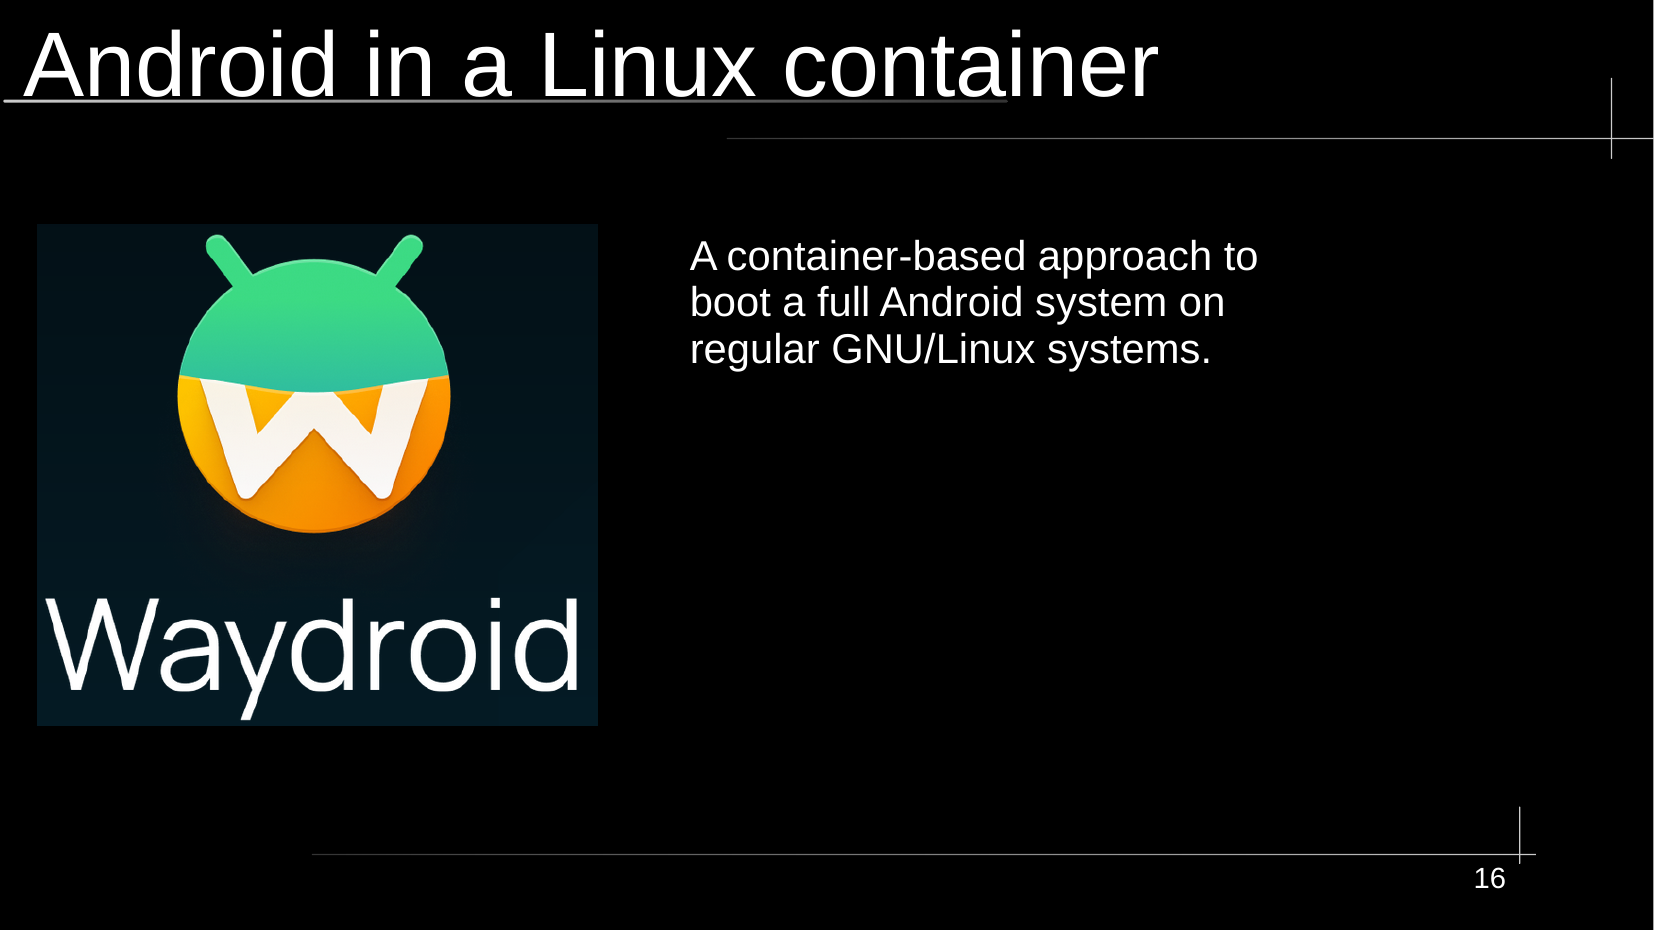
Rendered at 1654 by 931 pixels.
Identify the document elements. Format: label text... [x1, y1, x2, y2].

picture [37, 224, 598, 726]
title Android in a Linux container [23, 11, 1589, 119]
text_box A container-based approach to boot a full Android system on regular GNU/Linux systems. [675, 225, 1351, 380]
